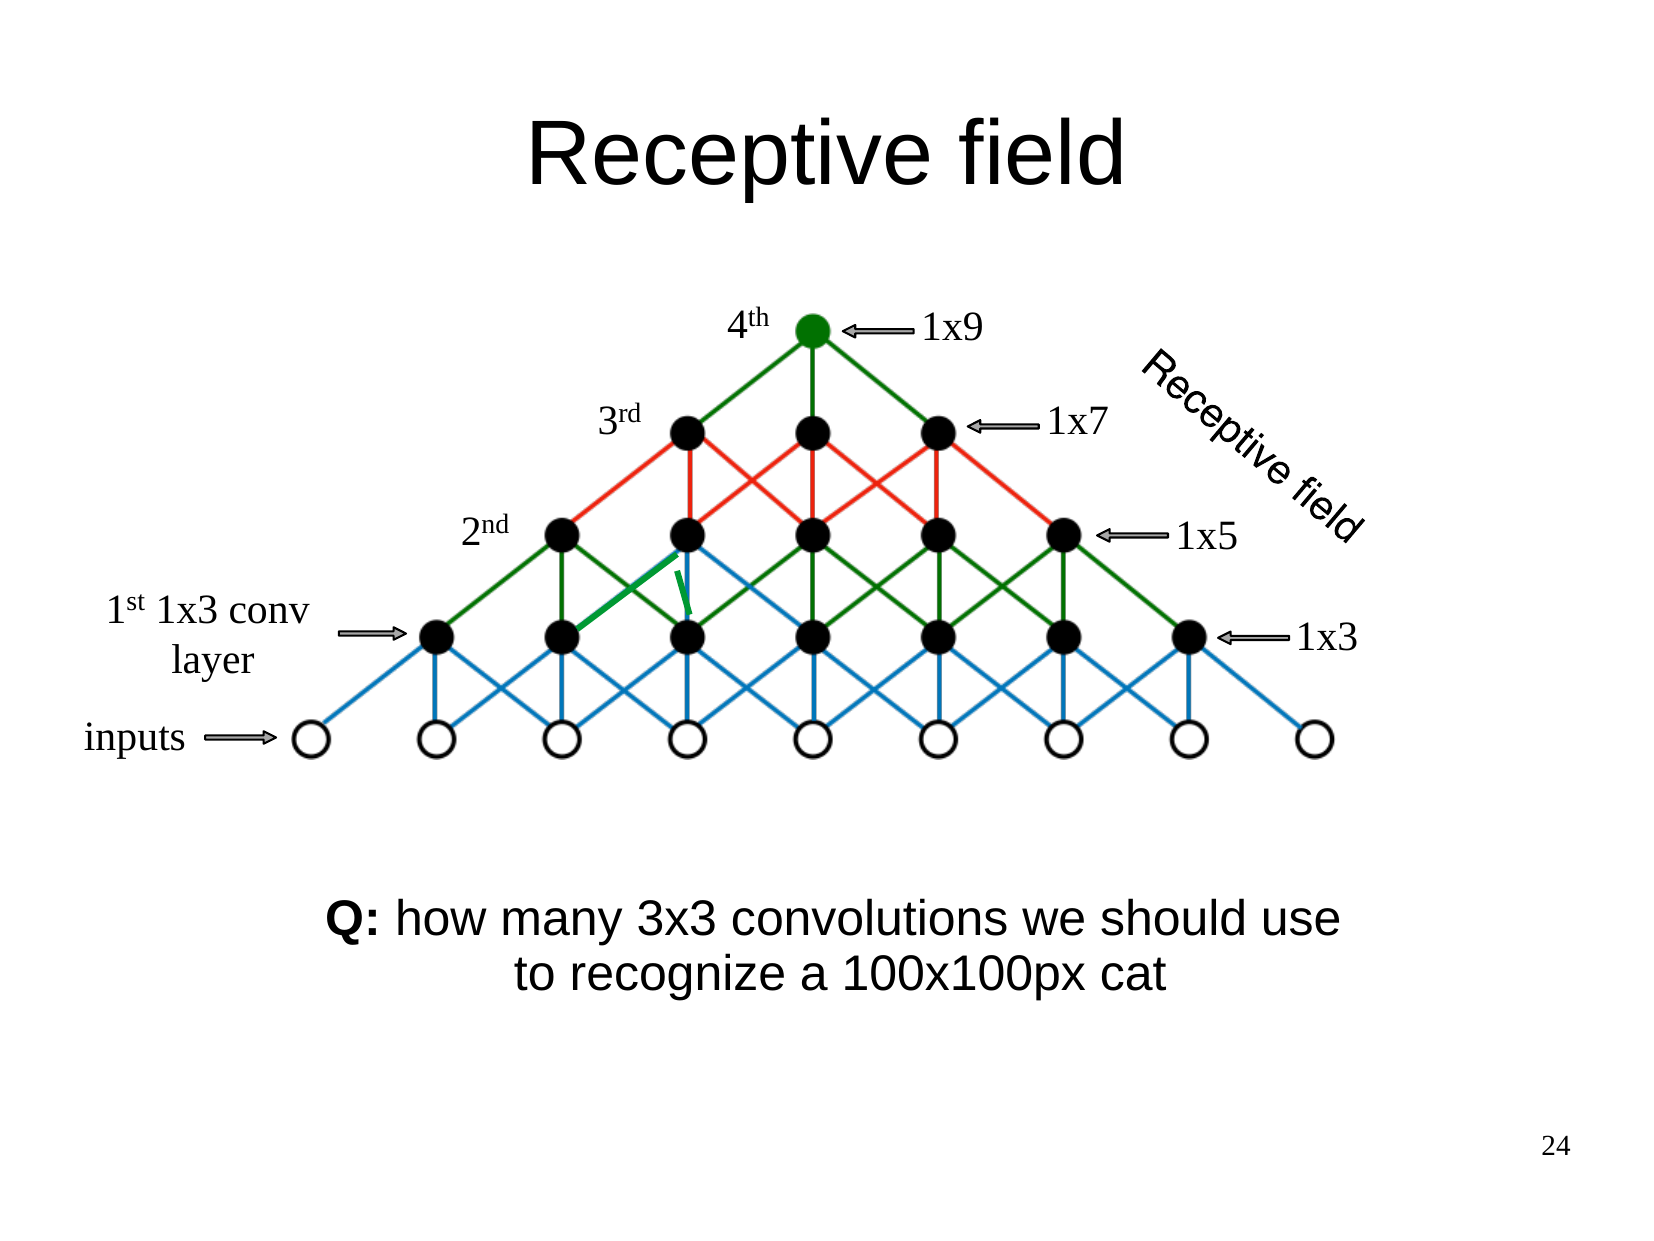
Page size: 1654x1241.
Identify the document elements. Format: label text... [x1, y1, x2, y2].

text_box [1258, 432, 1265, 439]
text_box 1x7 [1046, 397, 1110, 445]
title Receptive field [82, 49, 1571, 257]
text_box 1 [105, 586, 127, 633]
text_box [1209, 416, 1241, 443]
text_box inputs [83, 712, 197, 760]
text_box [1097, 529, 1168, 542]
text_box [1166, 376, 1189, 399]
text_box [1141, 348, 1176, 388]
text_box [1309, 497, 1333, 520]
text_box [1325, 503, 1348, 529]
text_box [1200, 404, 1223, 428]
text_box 3 [597, 397, 619, 445]
text_box 1x3 [155, 586, 228, 633]
text_box [205, 731, 277, 744]
text_box [1334, 518, 1366, 544]
text_box [967, 420, 1039, 433]
picture [291, 312, 1336, 760]
text_box [1300, 488, 1317, 508]
text_box [1241, 439, 1259, 459]
text_box 1x5 [1175, 511, 1239, 559]
text_box [1235, 427, 1255, 454]
text_box [842, 324, 914, 338]
text_box [1253, 443, 1277, 468]
text_box [1267, 461, 1290, 484]
text_box [1184, 391, 1207, 413]
text_box [1316, 482, 1323, 488]
text_box [1218, 631, 1290, 645]
text_box 1x3 [1295, 613, 1359, 660]
text_box 2 [460, 508, 482, 555]
text_box 1x9 [921, 303, 985, 350]
text_box 4 [727, 301, 749, 349]
text_box nd [481, 508, 510, 540]
text_box layer [171, 636, 255, 683]
text_box Q: how many 3x3 convolutions we should use to recognize a 100x100px cat [310, 882, 1357, 1010]
text_box [338, 627, 407, 640]
text_box conv [228, 586, 311, 633]
text_box rd [618, 397, 642, 429]
text_box th [747, 301, 770, 333]
text_box st [126, 585, 146, 618]
text_box [1292, 476, 1318, 501]
